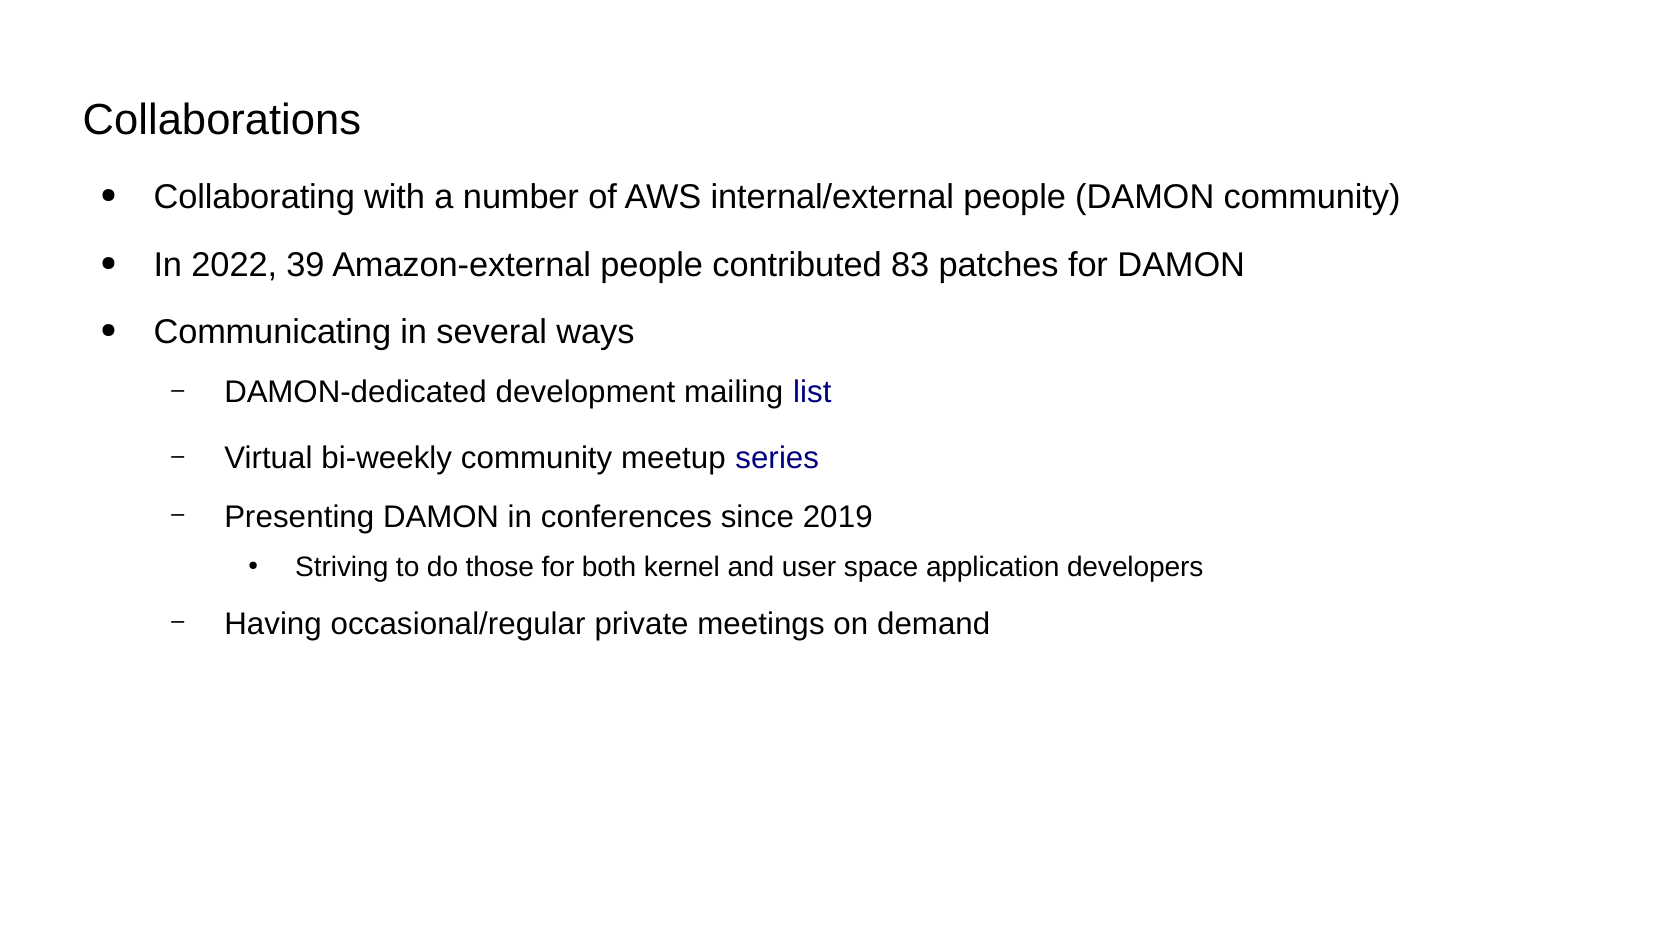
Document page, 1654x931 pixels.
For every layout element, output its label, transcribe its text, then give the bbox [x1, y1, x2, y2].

list Collaborating with a number of AWS internal/external people (DAMON community) In 2022, 39 Amazon-external people contributed 83 patches for DAMON Communicating in several ways DAMON-dedicated development mailing list Virtual bi-weekly community meetup series Presenting DAMON in conferences since 2019 Striving to do those for both kernel and user space application developers Having occasional/regular private meetings on demand [82, 177, 1571, 833]
title Collaborations [82, 81, 1571, 157]
